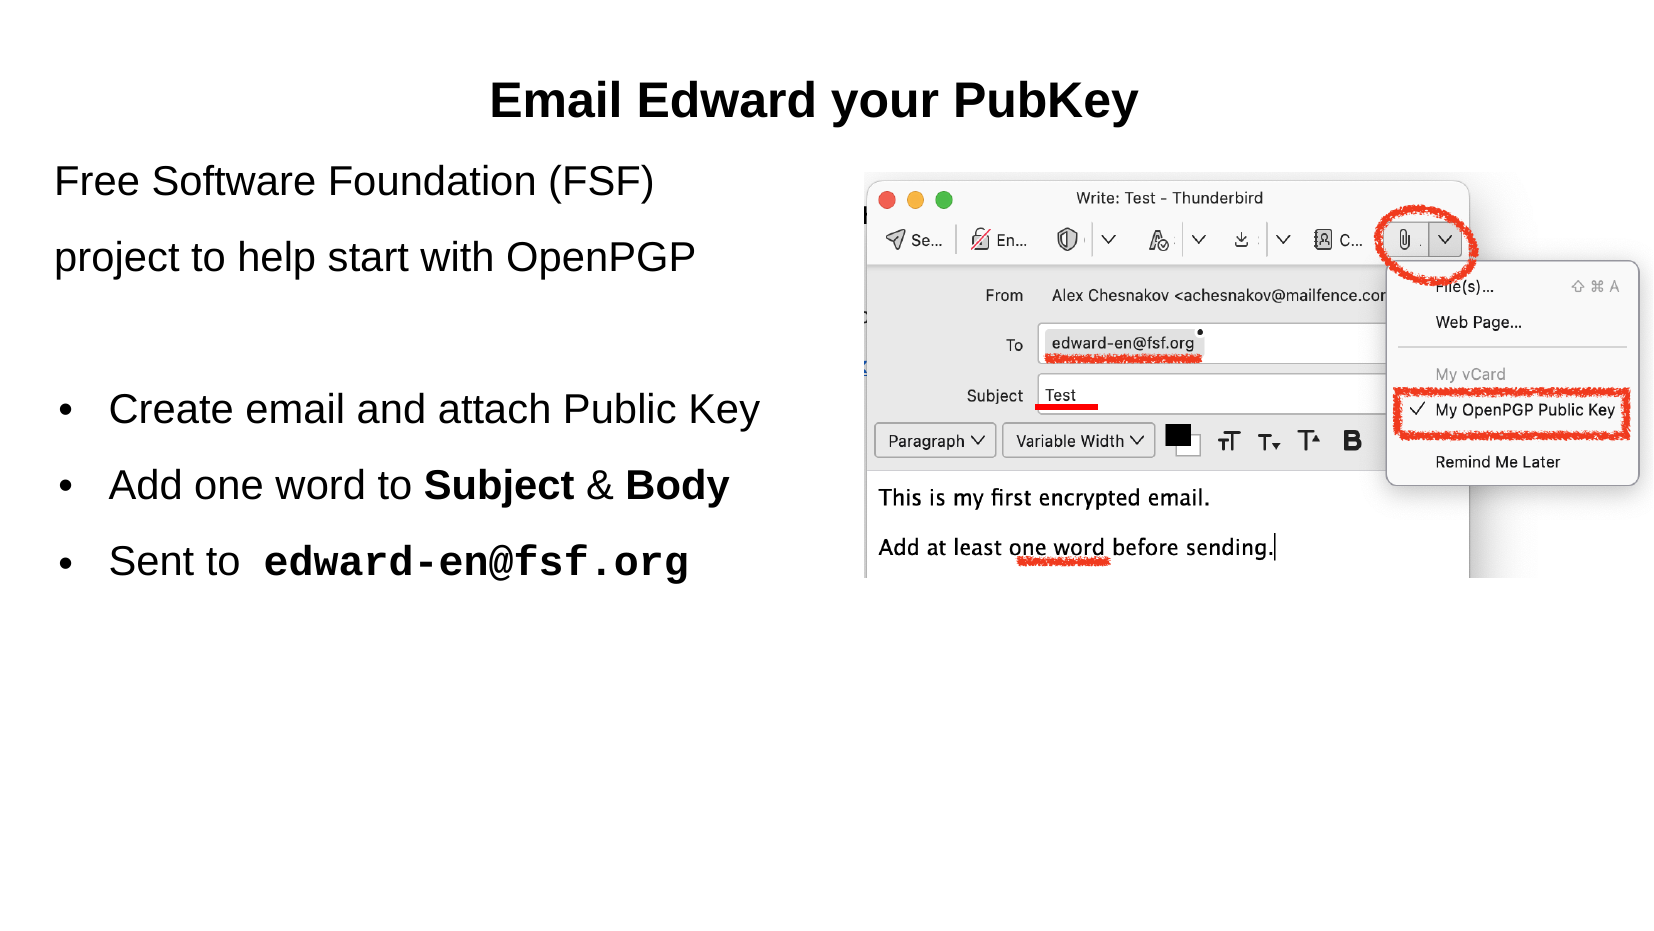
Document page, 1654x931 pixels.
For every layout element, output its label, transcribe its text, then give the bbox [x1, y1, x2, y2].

list Free Software Foundation (FSF) project to help start with OpenPGP Create email and attach Public Key Add one word to Subject & Body Sent to edward-en@fsf.org [54, 157, 849, 797]
title Email Edward your PubKey [108, 42, 1521, 158]
picture [864, 172, 1654, 578]
